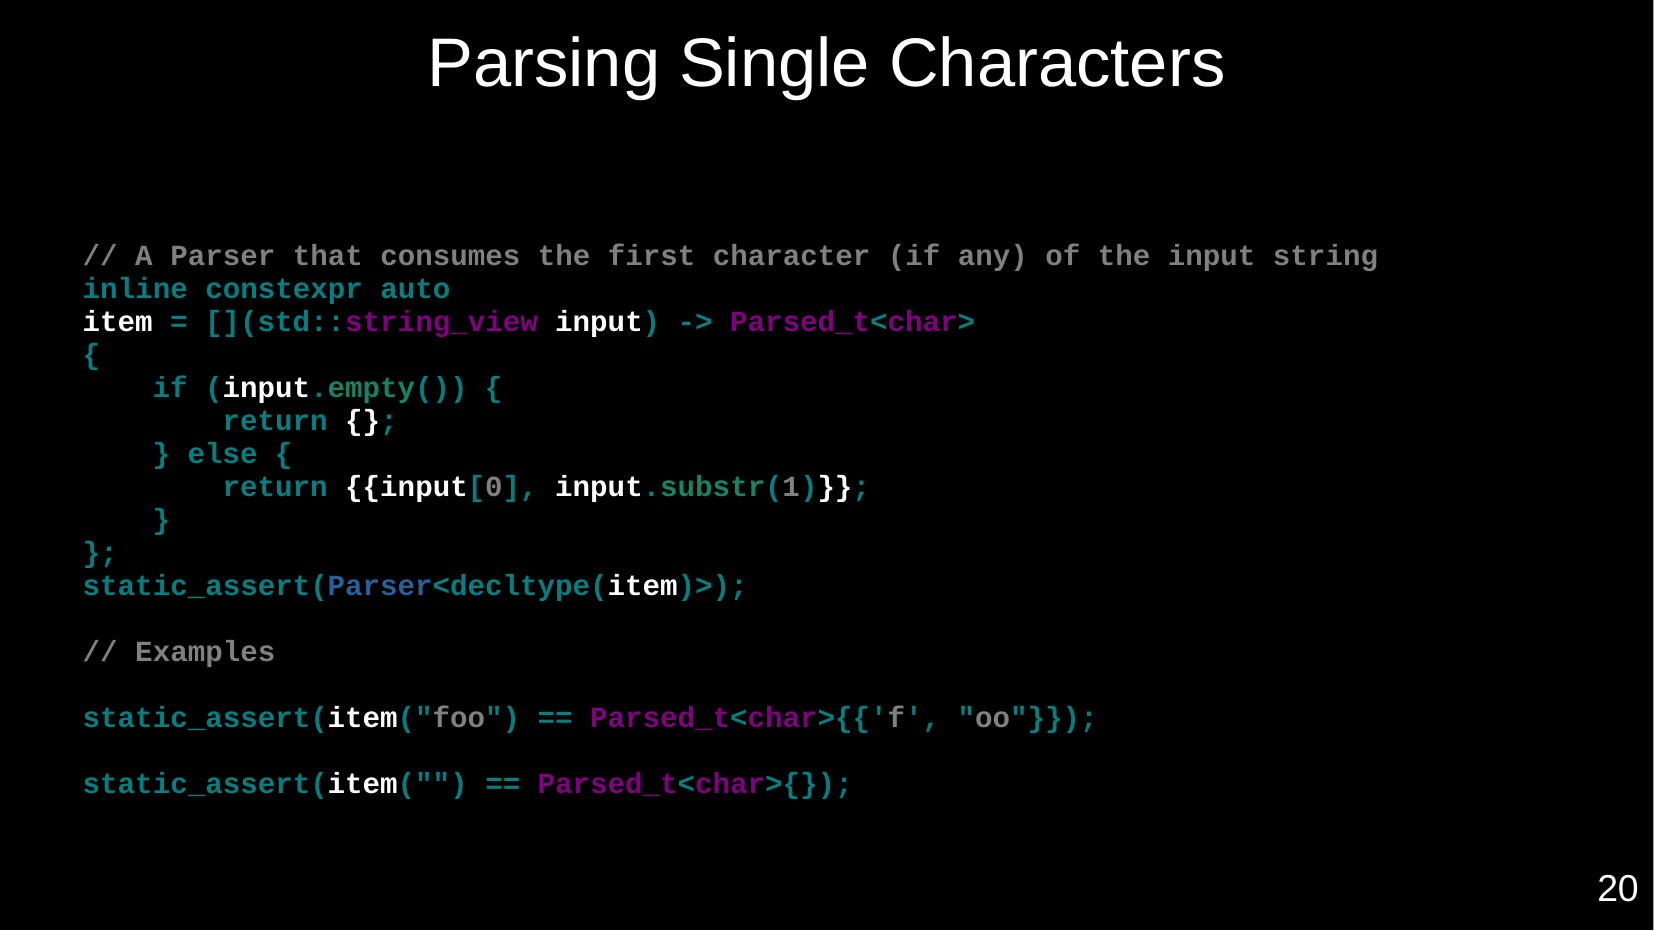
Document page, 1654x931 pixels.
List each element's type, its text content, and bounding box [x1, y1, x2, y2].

subtitle // A Parser that consumes the first character (if any) of the input string inline constexpr auto item = [](std::string_view input) -> Parsed_t<char> { if (input.empty()) { return {}; } else { return {{input[0], input.substr(1)}}; } }; static_assert(Parser<decltype(item)>); // Examples static_assert(item("foo") == Parsed_t<char>{{'f', "oo"}}); static_assert(item("") == Parsed_t<char>{}); [82, 184, 1571, 827]
text_box <number> [1024, 860, 1654, 931]
title Parsing Single Characters [82, 4, 1571, 121]
